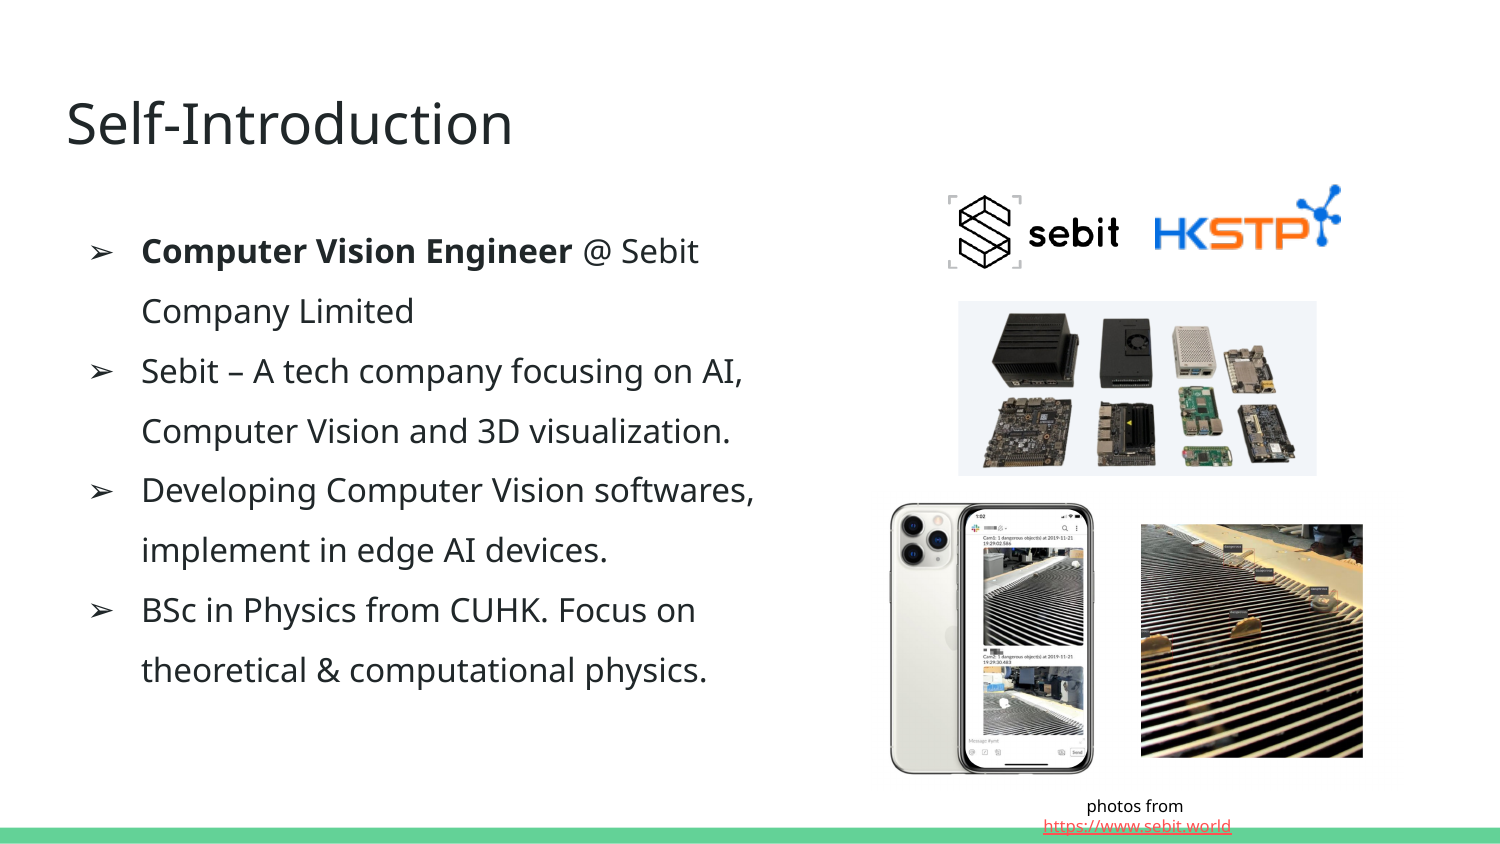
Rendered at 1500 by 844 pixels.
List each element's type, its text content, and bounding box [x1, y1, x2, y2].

picture [958, 301, 1317, 476]
title Self-Introduction [51, 72, 1449, 167]
text_box photos from https://www.sebit.world [983, 780, 1292, 829]
picture [1155, 166, 1341, 269]
list Computer Vision Engineer @ Sebit Company Limited Sebit – A tech company focusing on AI, Computer Vision and 3D visualization. Developing Computer Vision softwares, implement in edge AI devices. BSc in Physics from CUHK. Focus on theoretical & computational physics. [51, 195, 781, 785]
picture [871, 491, 1404, 791]
picture [948, 195, 1119, 269]
